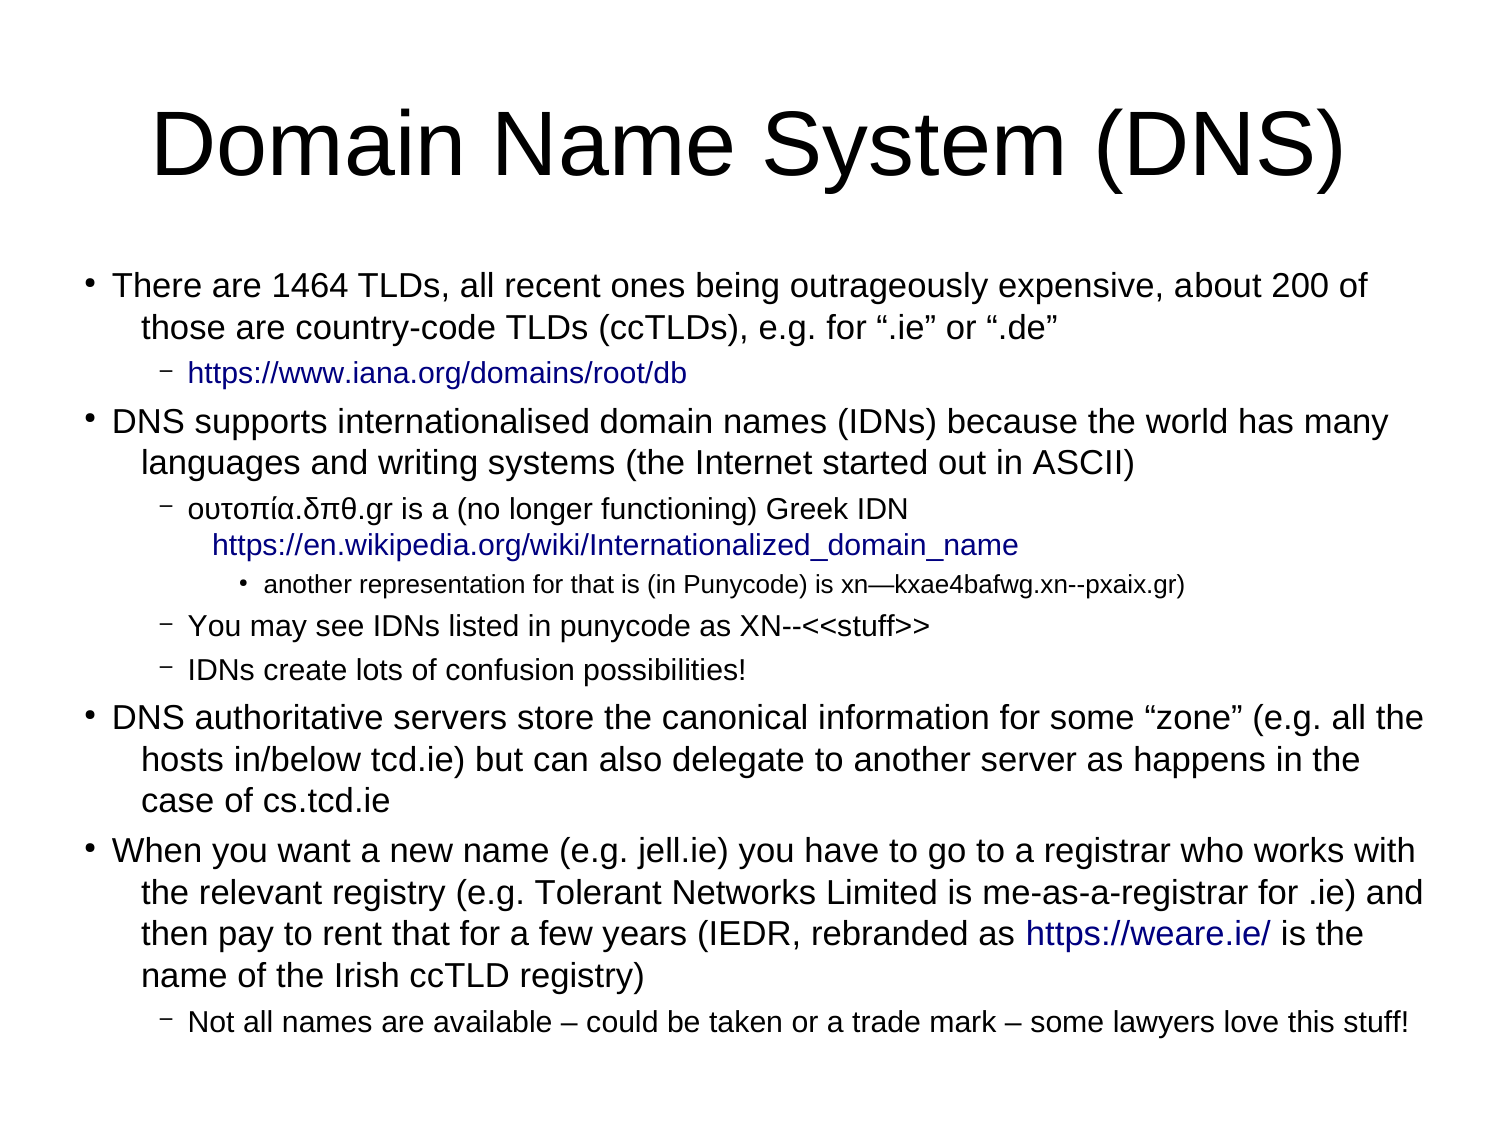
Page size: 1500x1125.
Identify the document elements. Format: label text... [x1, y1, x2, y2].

title Domain Name System (DNS) [75, 44, 1425, 233]
list There are 1464 TLDs, all recent ones being outrageously expensive, about 200 of those are country-code TLDs (ccTLDs), e.g. for “.ie” or “.de” https://www.iana.org/domains/root/db DNS supports internationalised domain names (IDNs) because the world has many languages and writing systems (the Internet started out in ASCII) ουτοπία.δπθ.gr is a (no longer functioning) Greek IDN https://en.wikipedia.org/wiki/Internationalized_domain_name another representation for that is (in Punycode) is xn—kxae4bafwg.xn--pxaix.gr) You may see IDNs listed in punycode as XN--<<stuff>> IDNs create lots of confusion possibilities! DNS authoritative servers store the canonical information for some “zone” (e.g. all the hosts in/below tcd.ie) but can also delegate to another server as happens in the case of cs.tcd.ie When you want a new name (e.g. jell.ie) you have to go to a registrar who works with the relevant registry (e.g. Tolerant Networks Limited is me-as-a-registrar for .ie) and then pay to rent that for a few years (IEDR, rebranded as https://weare.ie/ is the name of the Irish ccTLD registry) Not all names are available – could be taken or a trade mark – some lawyers love this stuff! [75, 263, 1429, 1045]
